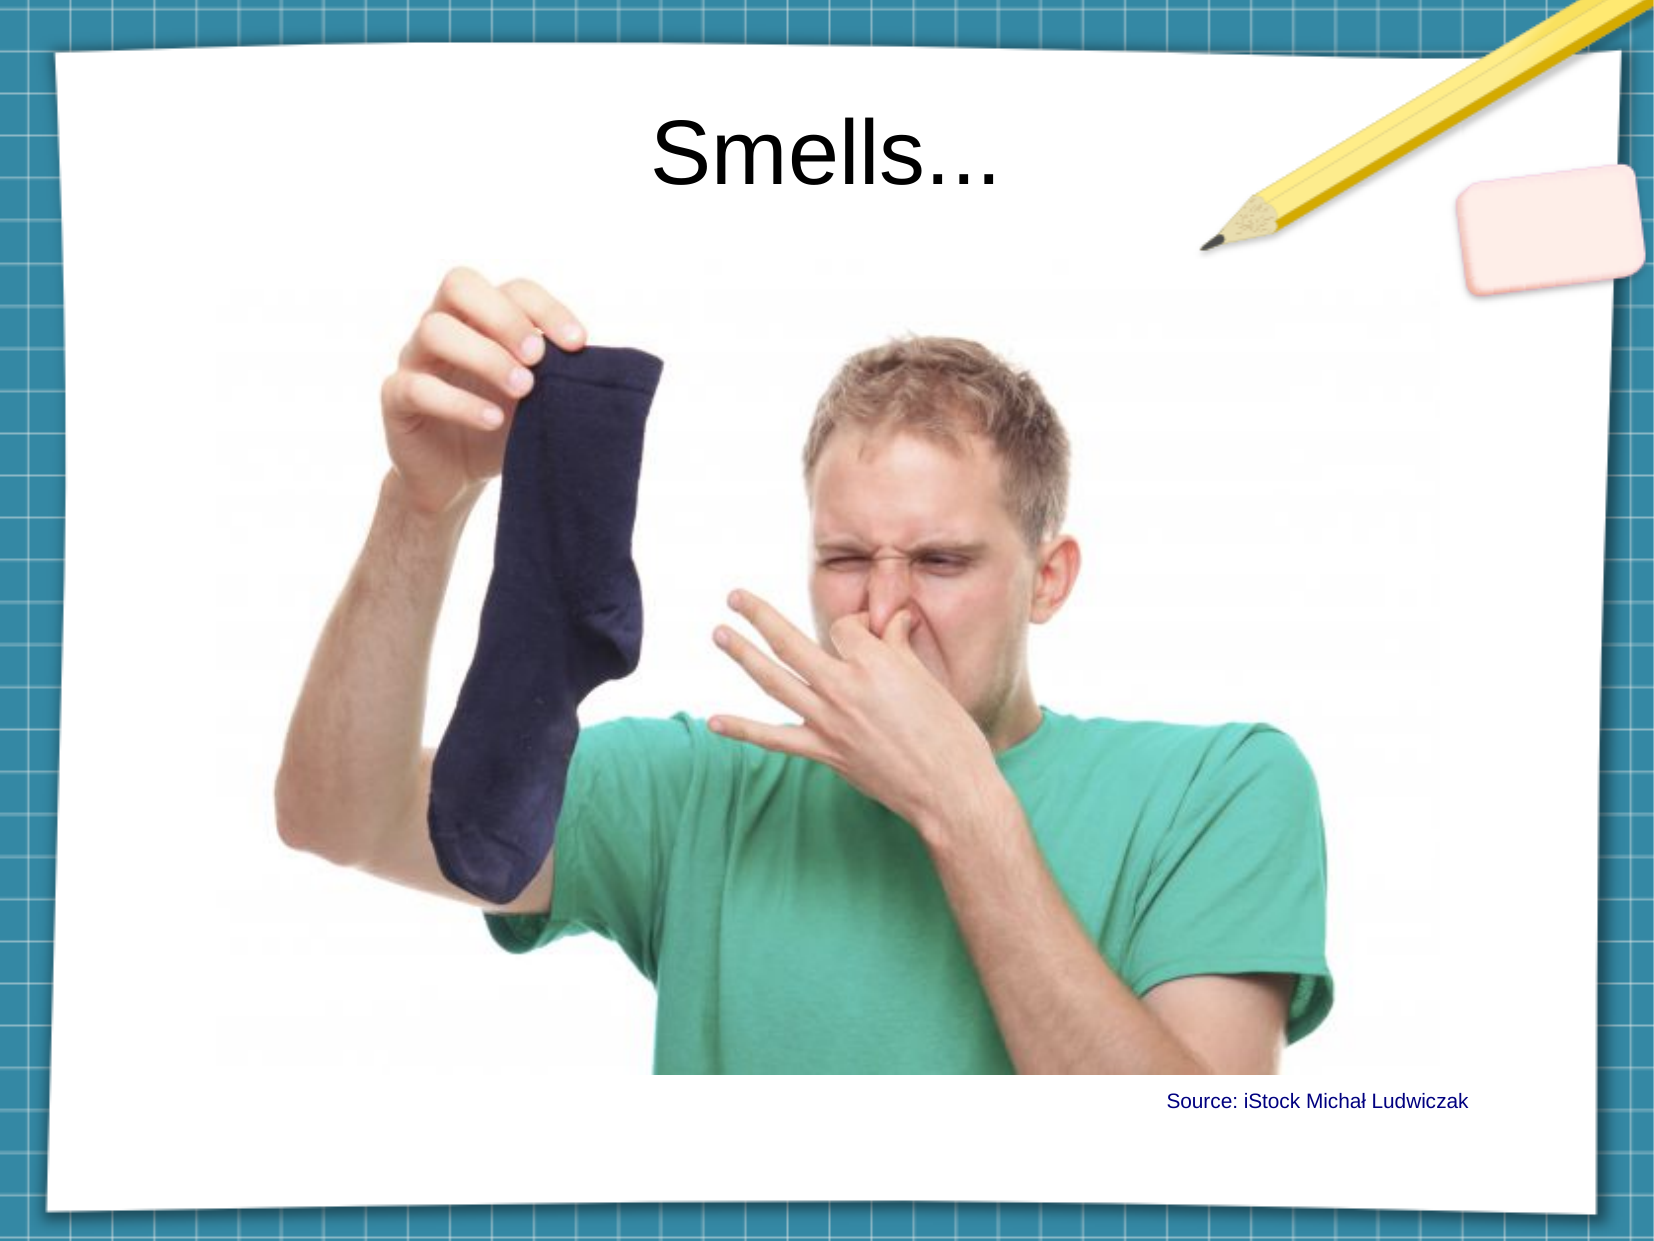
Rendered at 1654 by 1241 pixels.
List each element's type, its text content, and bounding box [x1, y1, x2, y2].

title Smells... [82, 49, 1571, 257]
text_box Source: iStock Michał Ludwiczak [1151, 1081, 1484, 1121]
picture [0, 0, 1654, 1241]
